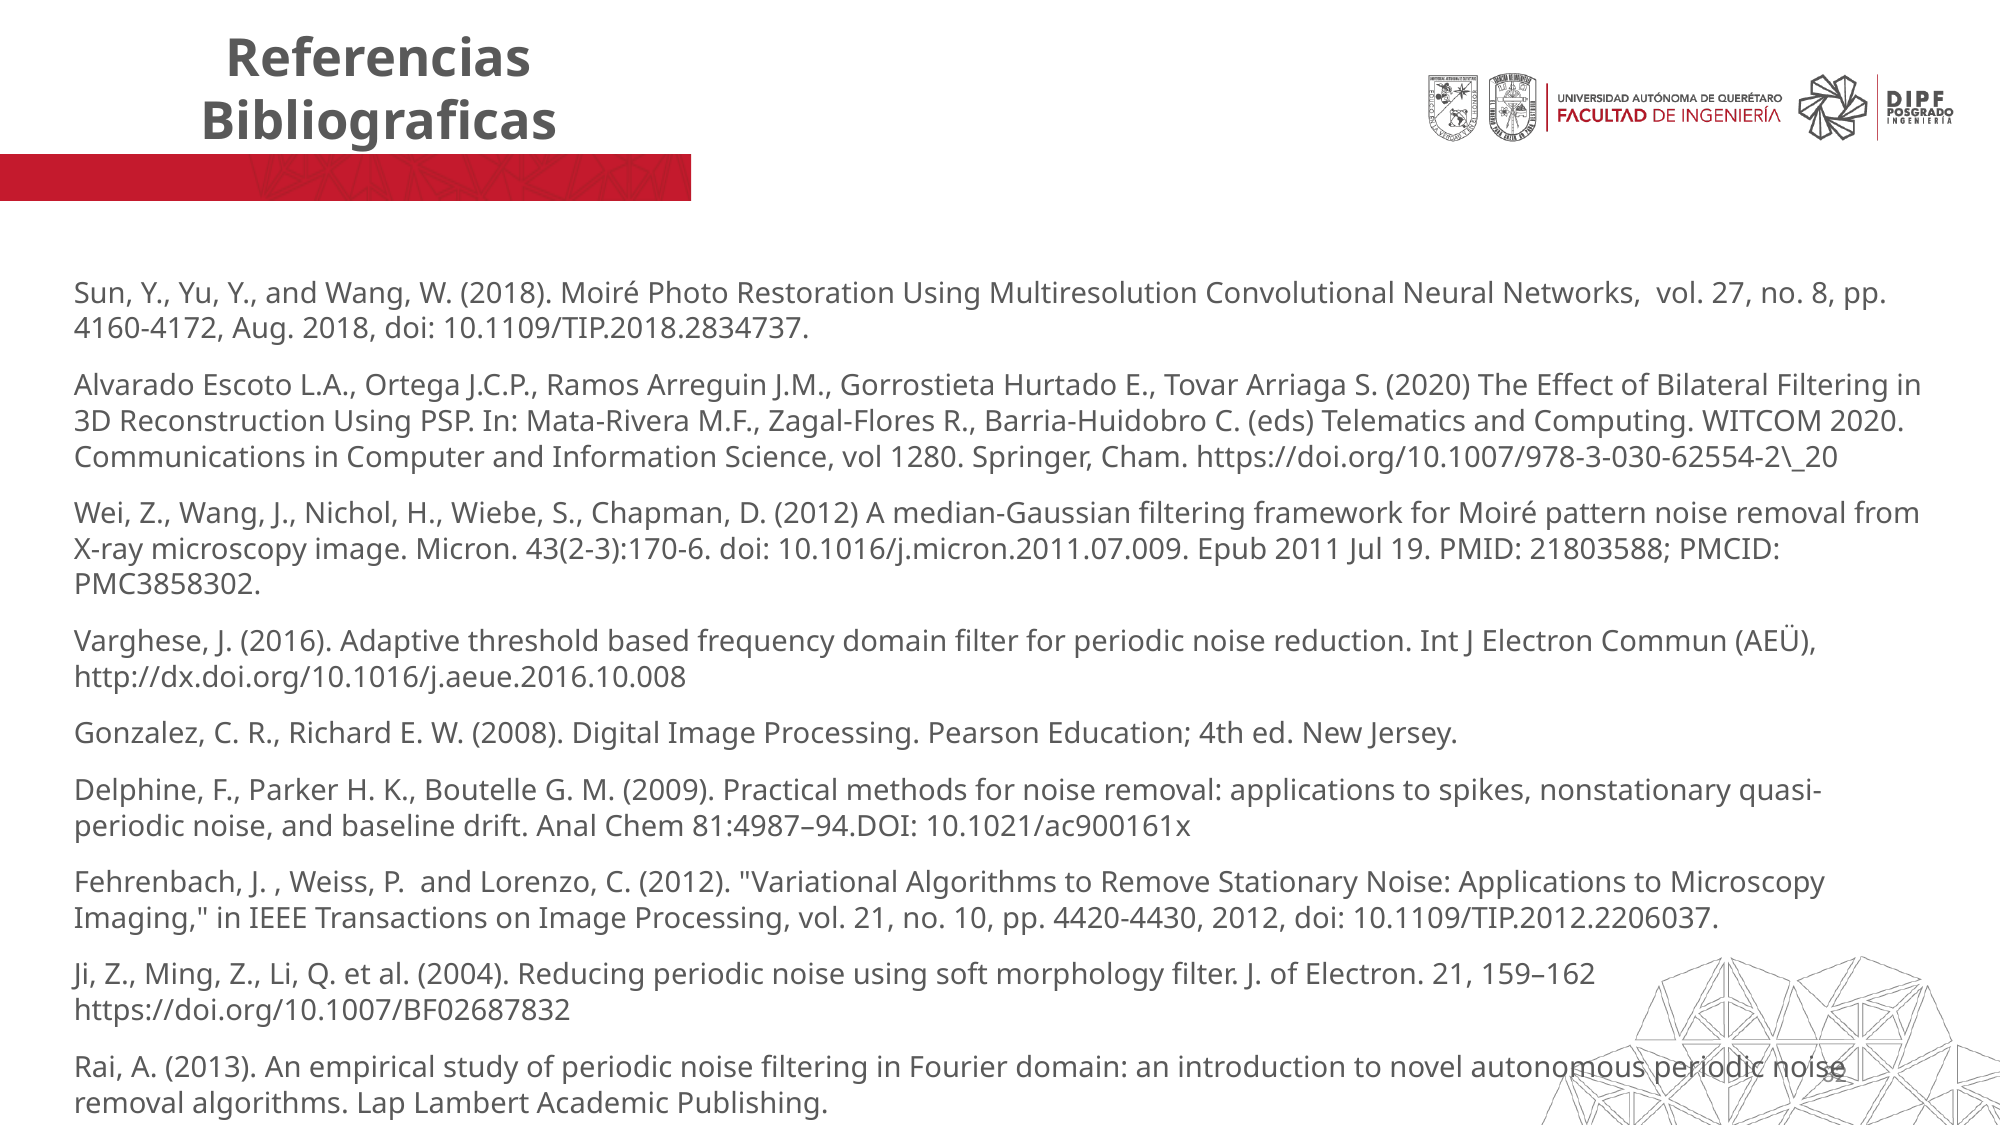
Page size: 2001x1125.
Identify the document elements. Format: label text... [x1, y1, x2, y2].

picture [1422, 66, 1959, 160]
picture [0, 154, 692, 201]
picture [1521, 945, 2000, 1125]
text_box Referencias Bibliograficas [66, 14, 692, 154]
text_box Sun, Y., Yu, Y., and Wang, W. (2018). Moiré Photo Restoration Using Multiresolution Convolutional Neural Networks, vol. 27, no. 8, pp. 4160-4172, Aug. 2018, doi: 10.1109/TIP.2018.2834737. Alvarado Escoto L.A., Ortega J.C.P., Ramos Arreguin J.M., Gorrostieta Hurtado E., Tovar Arriaga S. (2020) The Effect of Bilateral Filtering in 3D Reconstruction Using PSP. In: Mata-Rivera M.F., Zagal-Flores R., Barria-Huidobro C. (eds) Telematics and Computing. WITCOM 2020. Communications in Computer and Information Science, vol 1280. Springer, Cham. https://doi.org/10.1007/978-3-030-62554-2\_20 Wei, Z., Wang, J., Nichol, H., Wiebe, S., Chapman, D. (2012) A median-Gaussian filtering framework for Moiré pattern noise removal from X-ray microscopy image. Micron. 43(2-3):170-6. doi: 10.1016/j.micron.2011.07.009. Epub 2011 Jul 19. PMID: 21803588; PMCID: PMC3858302. Varghese, J. (2016). Adaptive threshold based frequency domain filter for periodic noise reduction. Int J Electron Commun (AEÜ), http://dx.doi.org/10.1016/j.aeue.2016.10.008 Gonzalez, C. R., Richard E. W. (2008). Digital Image Processing. Pearson Education; 4th ed. New Jersey. Delphine, F., Parker H. K., Boutelle G. M. (2009). Practical methods for noise removal: applications to spikes, nonstationary quasi-periodic noise, and baseline drift. Anal Chem 81:4987–94.DOI: 10.1021/ac900161x Fehrenbach, J. , Weiss, P. and Lorenzo, C. (2012). "Variational Algorithms to Remove Stationary Noise: Applications to Microscopy Imaging," in IEEE Transactions on Image Processing, vol. 21, no. 10, pp. 4420-4430, 2012, doi: 10.1109/TIP.2012.2206037. Ji, Z., Ming, Z., Li, Q. et al. (2004). Reducing periodic noise using soft morphology filter. J. of Electron. 21, 159–162 https://doi.org/10.1007/BF02687832 Rai, A. (2013). An empirical study of periodic noise filtering in Fourier domain: an introduction to novel autonomous periodic noise removal algorithms. Lap Lambert Academic Publishing. Srinivasan, R., Cannon, M. \& White, J., (1988). Landsat Data Destriping Using Power Spectral Filtering, Opt. Eng. 27(11) 271193 https://doi.org/10.1117/12.7976791 Lebrun, M., Colom, M., Buades, A., \& Morel, J. (2012). Secrets of image denoising cuisine. Acta Numerica, 21, 475-576. doi:10.1017/S0962492912000062 [59, 206, 1949, 1107]
